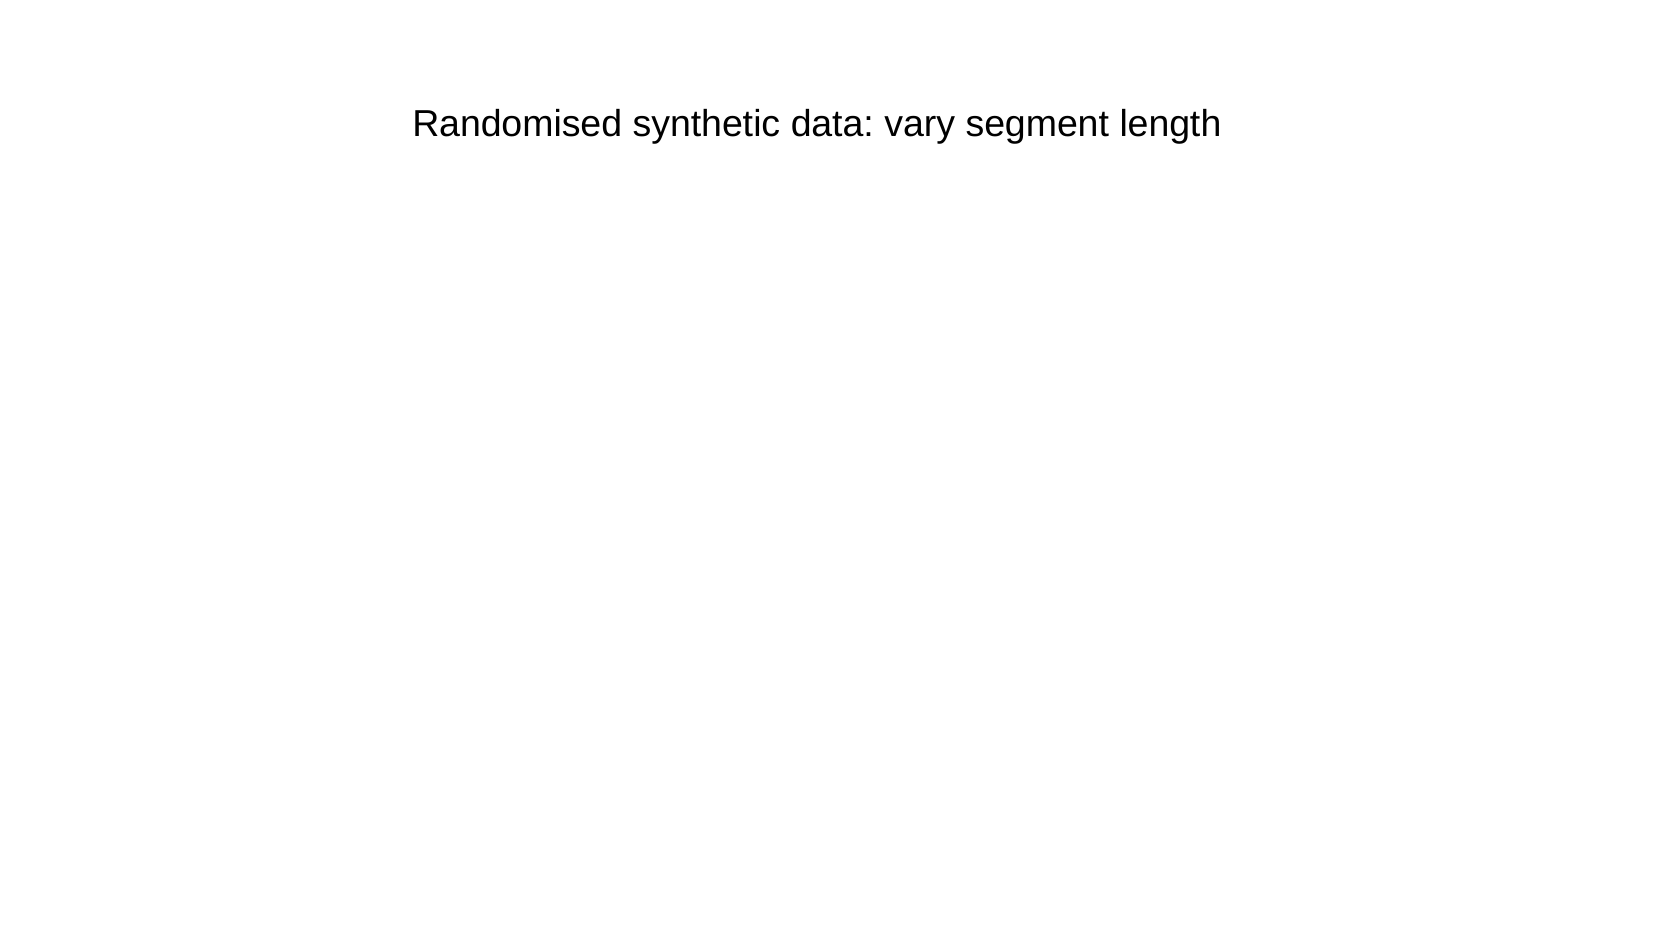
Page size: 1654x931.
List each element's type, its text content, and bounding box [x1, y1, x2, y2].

title Randomised synthetic data: vary segment length [72, 45, 1561, 201]
